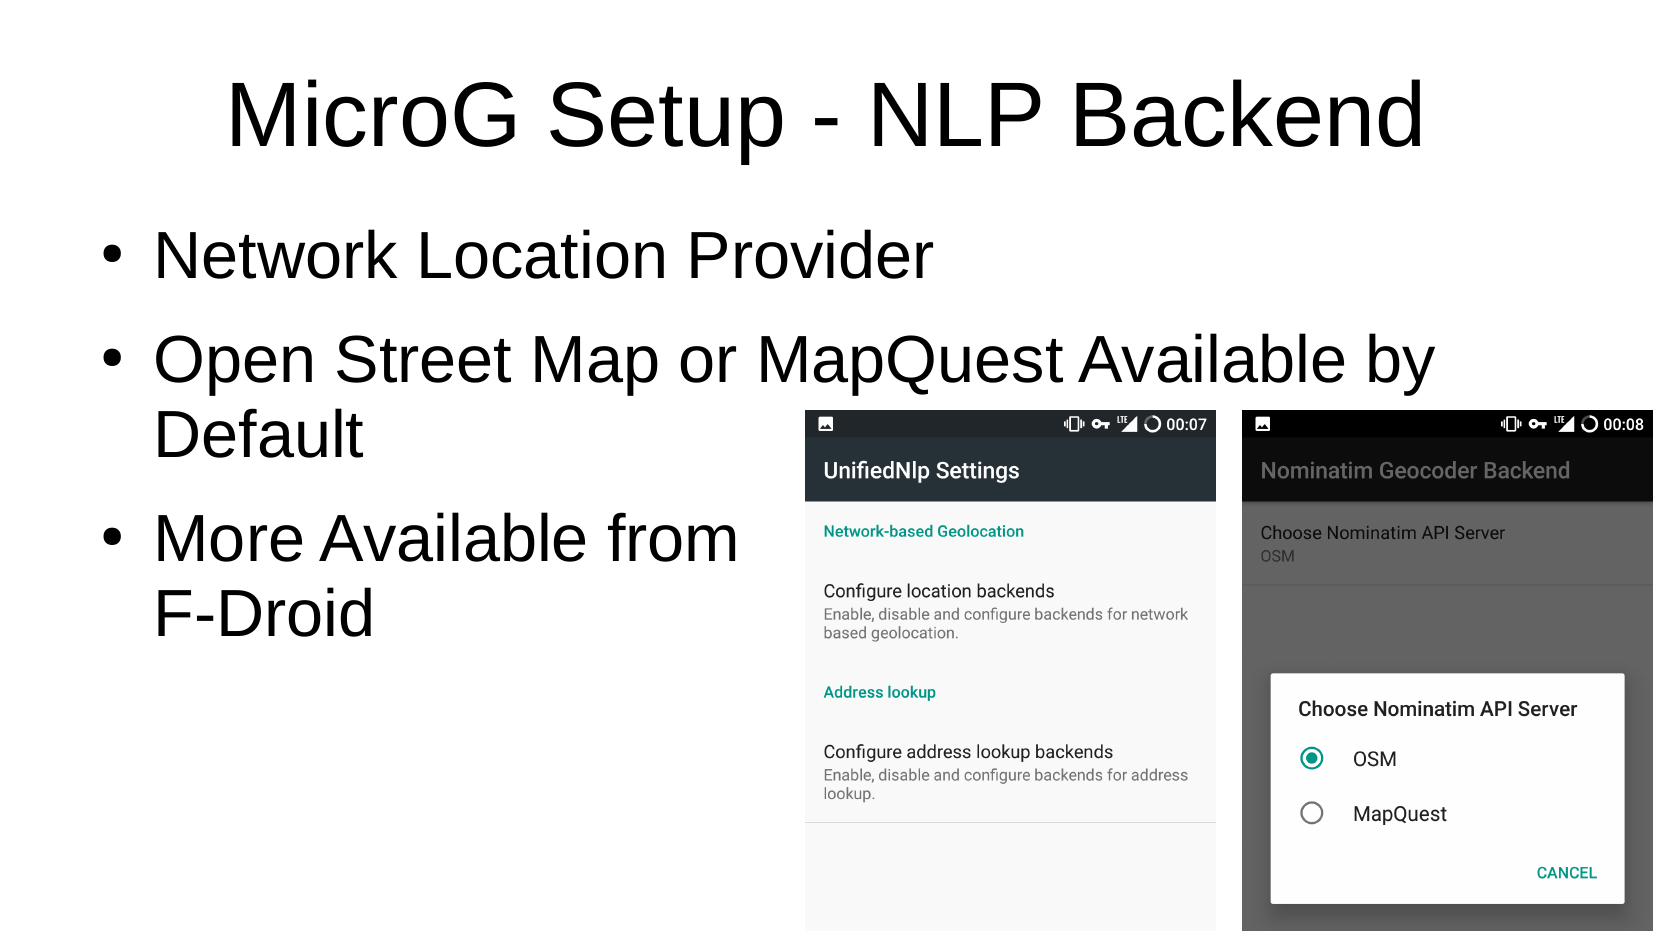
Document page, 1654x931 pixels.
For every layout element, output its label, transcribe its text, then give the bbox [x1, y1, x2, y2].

picture [1242, 410, 1653, 931]
list Network Location Provider Open Street Map or MapQuest Available by Default More Available from F-Droid [82, 217, 1571, 758]
picture [805, 410, 1216, 931]
title MicroG Setup - NLP Backend [82, 37, 1571, 193]
